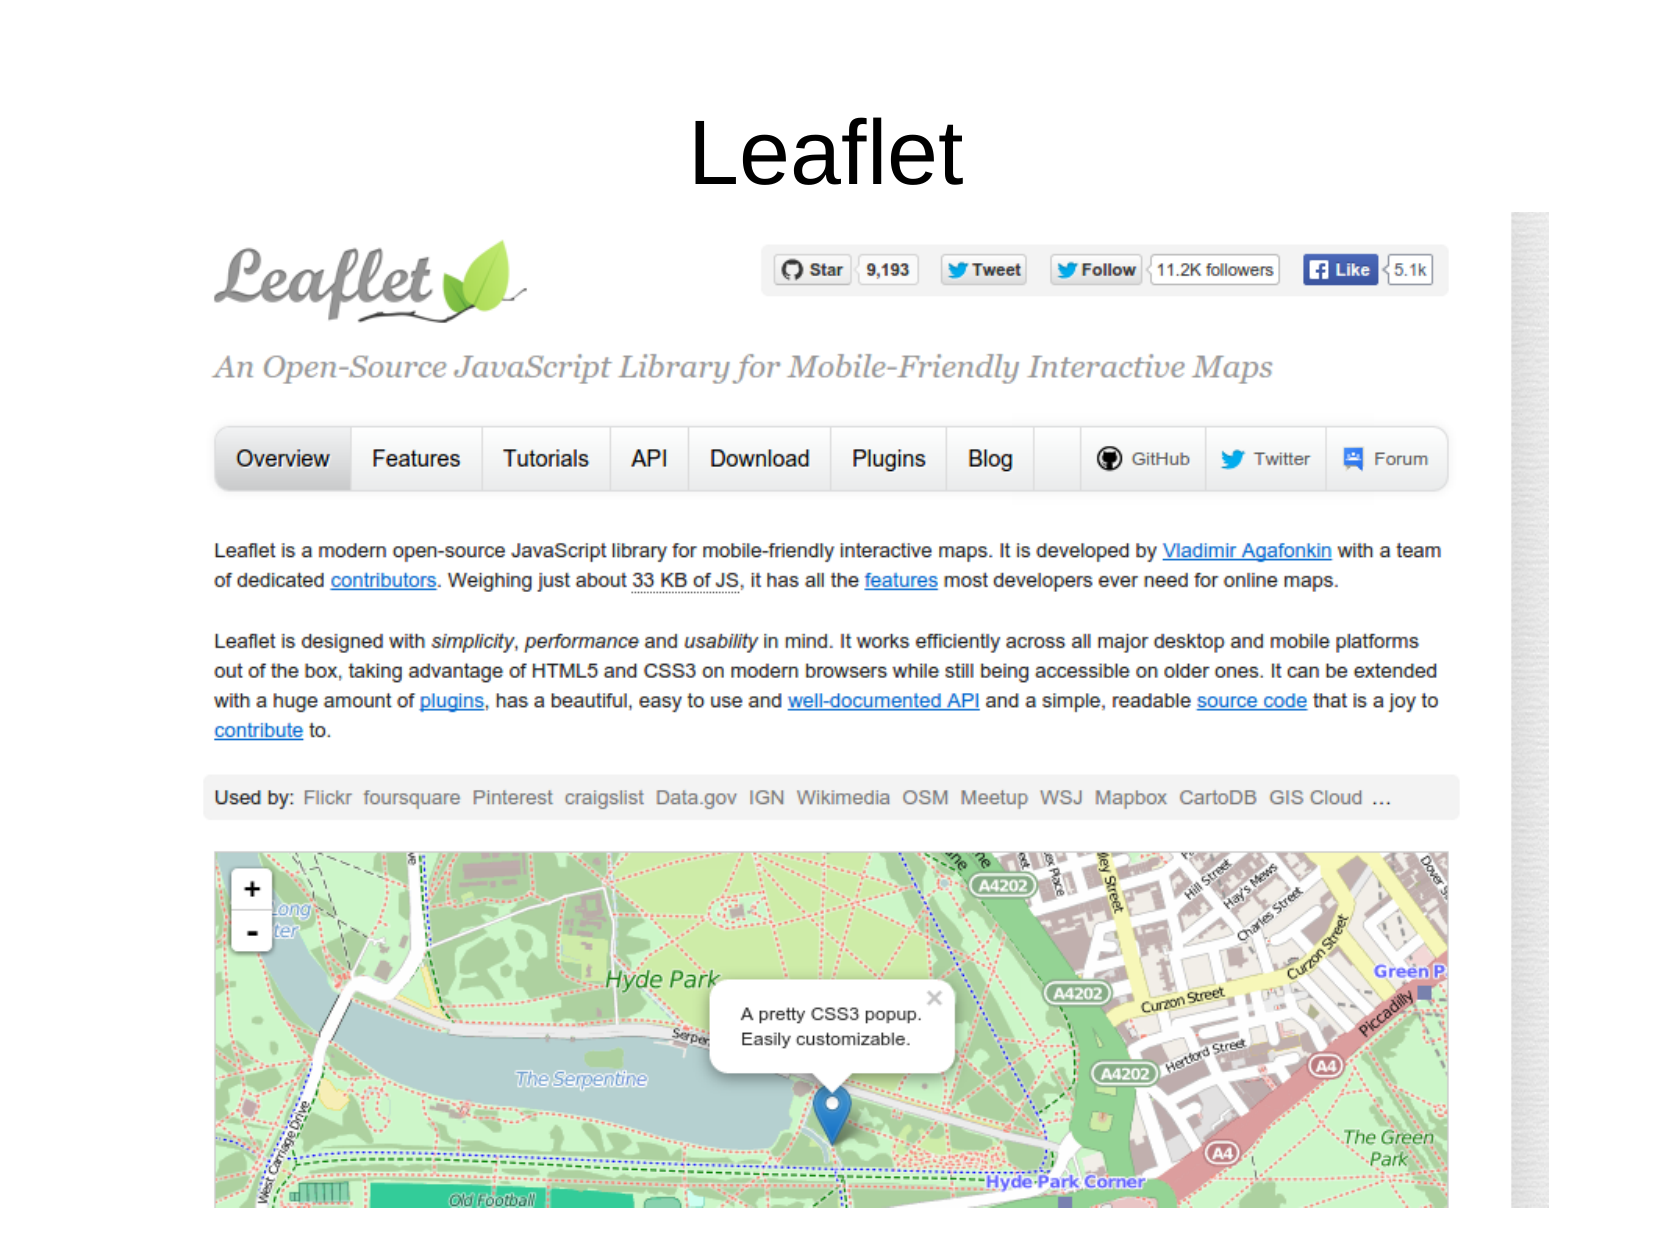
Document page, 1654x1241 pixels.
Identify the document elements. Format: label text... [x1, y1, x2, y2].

picture [177, 212, 1549, 1208]
title Leaflet [82, 49, 1571, 257]
